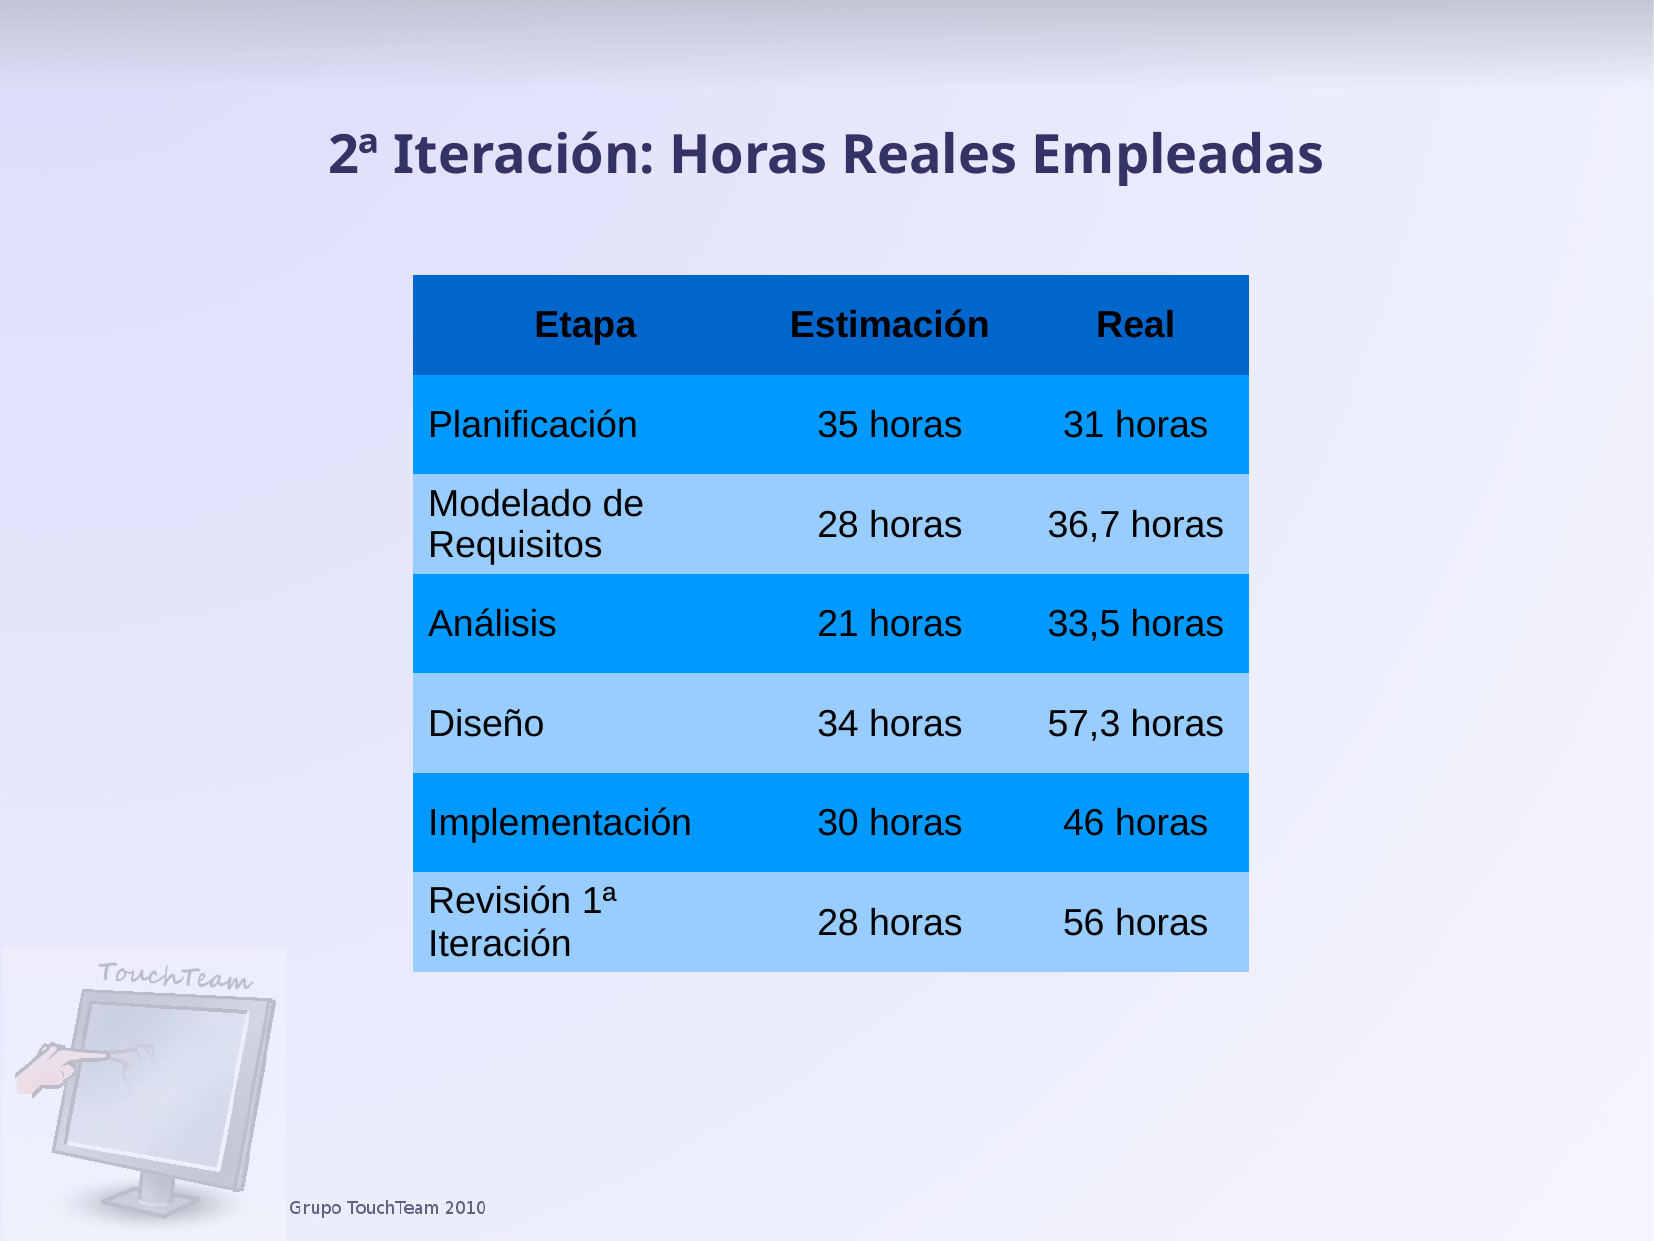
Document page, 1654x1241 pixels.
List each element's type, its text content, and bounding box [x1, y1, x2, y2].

title 2ª Iteración: Horas Reales Empleadas [82, 56, 1571, 250]
table_cell Revisión 1ª Iteración [413, 872, 757, 972]
table_cell 56 horas [1023, 872, 1249, 972]
table_cell Implementación [413, 773, 757, 872]
table_cell 57,3 horas [1023, 673, 1249, 773]
table_cell 28 horas [757, 872, 1023, 972]
table_cell Planificación [413, 375, 757, 474]
table_cell 28 horas [757, 474, 1023, 574]
table_header Estimación [757, 275, 1023, 375]
table_header Real [1023, 275, 1249, 375]
table_cell Análisis [413, 574, 757, 673]
table_cell 30 horas [757, 773, 1023, 872]
table_cell 21 horas [757, 574, 1023, 673]
picture [0, 0, 1654, 1241]
table_cell Modelado de Requisitos [413, 474, 757, 574]
table_cell 35 horas [757, 375, 1023, 474]
table_cell 31 horas [1023, 375, 1249, 474]
table_cell 46 horas [1023, 773, 1249, 872]
table_cell 33,5 horas [1023, 574, 1249, 673]
table_cell Diseño [413, 673, 757, 773]
table_cell 36,7 horas [1023, 474, 1249, 574]
table_header Etapa [413, 275, 757, 375]
table_cell 34 horas [757, 673, 1023, 773]
